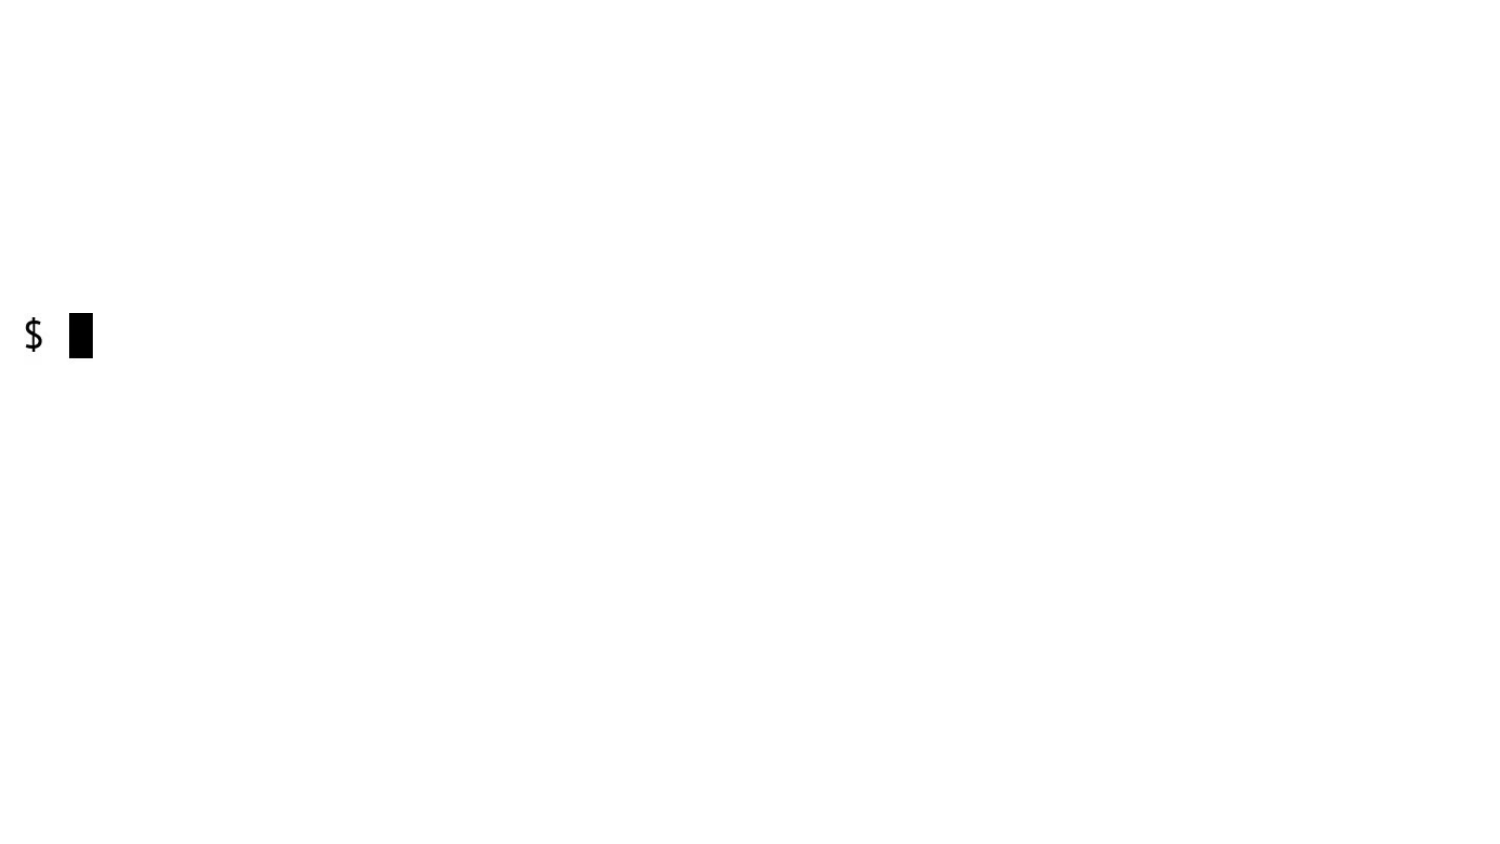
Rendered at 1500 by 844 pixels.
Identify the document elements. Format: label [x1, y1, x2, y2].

picture [24, 313, 1475, 531]
